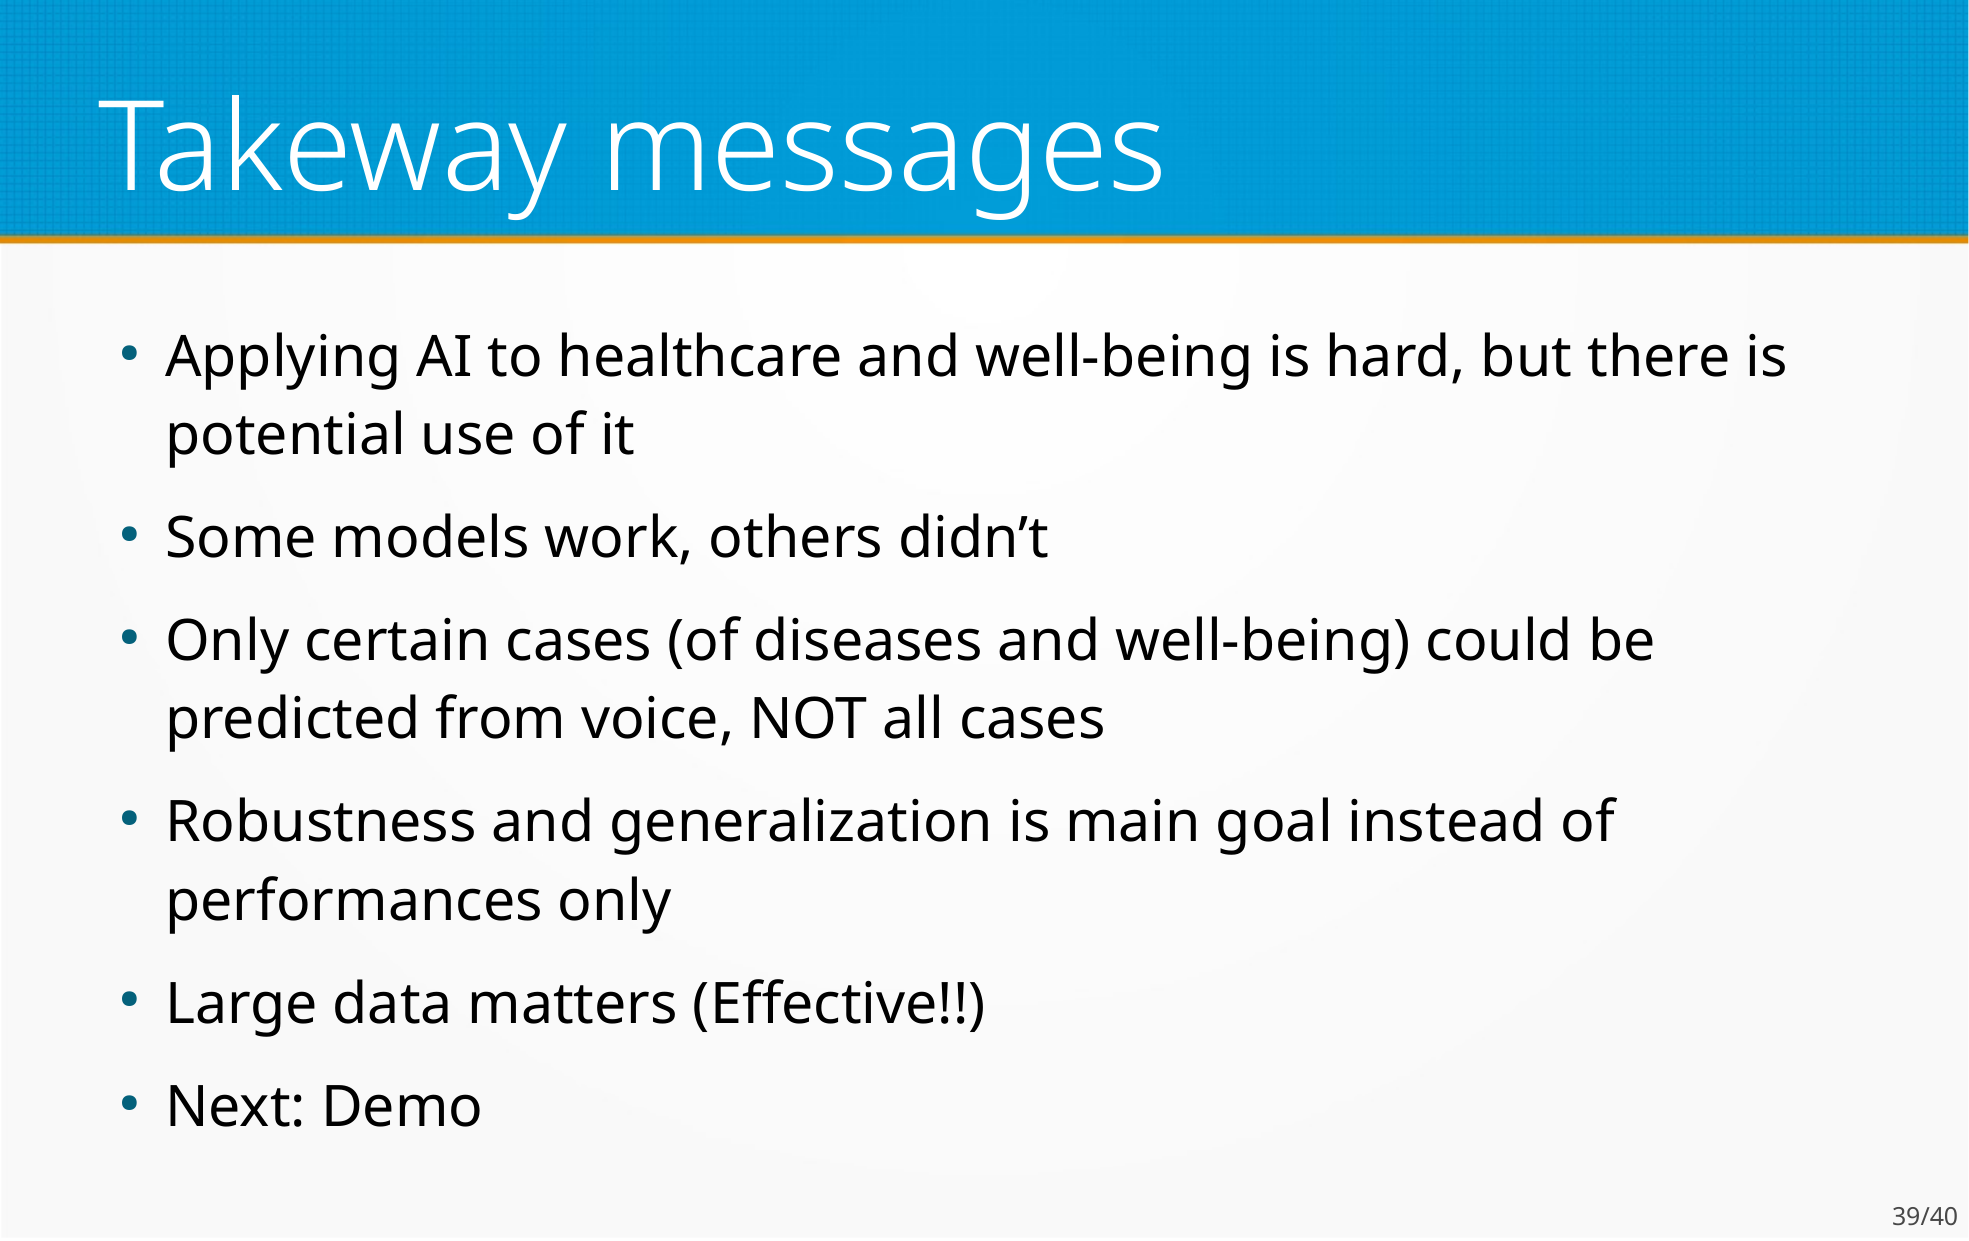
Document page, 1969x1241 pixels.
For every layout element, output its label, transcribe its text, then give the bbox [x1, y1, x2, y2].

list Applying AI to healthcare and well-being is hard, but there is potential use of it Some models work, others didn’t Only certain cases (of diseases and well-being) could be predicted from voice, NOT all cases Robustness and generalization is main goal instead of performances only Large data matters (Effective!!) Next: Demo [104, 315, 1866, 1150]
title Takeway messages [98, 19, 1870, 227]
picture [0, 233, 1969, 1241]
